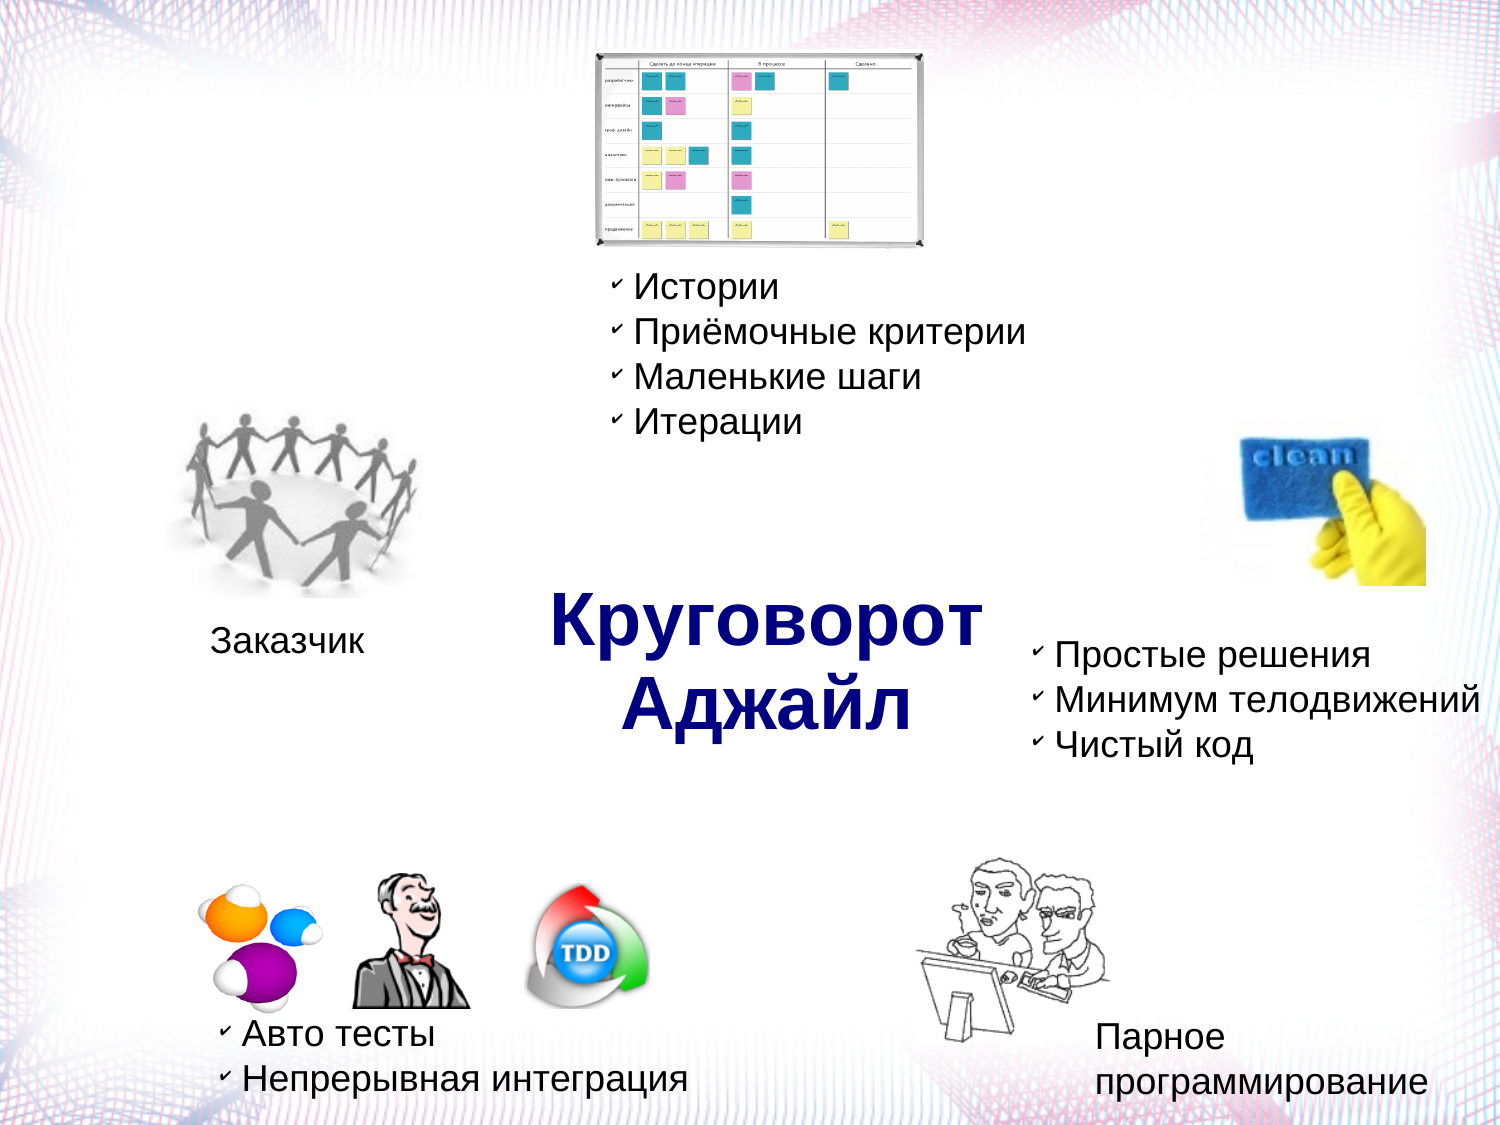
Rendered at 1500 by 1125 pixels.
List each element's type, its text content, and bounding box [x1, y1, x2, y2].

text_box Заказчик [195, 609, 380, 669]
text_box Авто тесты Непрерывная интеграция [205, 1001, 704, 1107]
text_box Парное программирование [1080, 1005, 1444, 1110]
text_box Простые решения Минимум телодвижений Чистый код [1018, 622, 1496, 773]
text_box Истории Приёмочные критерии Маленькие шаги Итерации [597, 254, 1042, 450]
title Круговорот Аджайл [444, 567, 1090, 755]
picture [0, 0, 1500, 1125]
